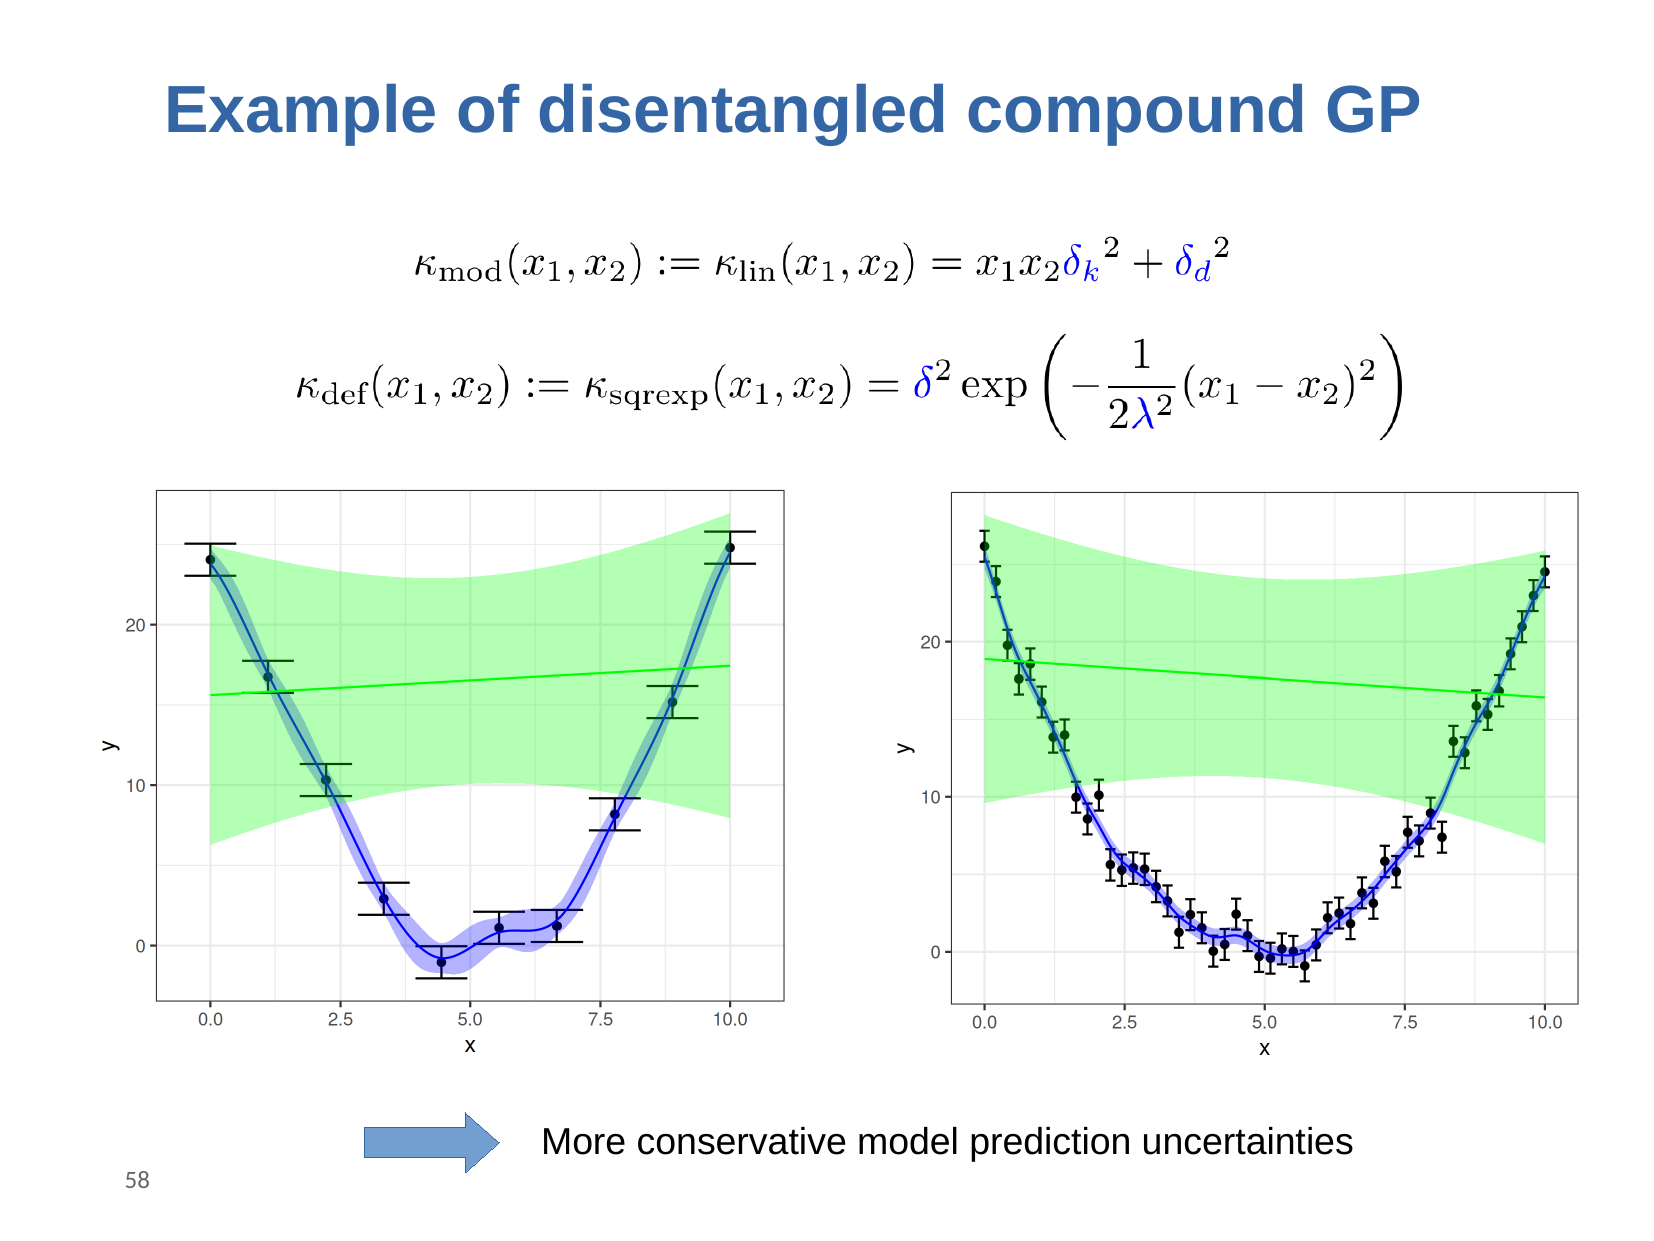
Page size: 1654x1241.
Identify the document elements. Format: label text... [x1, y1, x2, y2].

picture [292, 329, 1407, 448]
title Example of disentangled compound GP [147, 5, 1441, 213]
picture [86, 478, 796, 1069]
text_box More conservative model prediction uncertainties [526, 1112, 1370, 1170]
picture [411, 232, 1234, 291]
picture [881, 480, 1590, 1072]
text_box [364, 1112, 500, 1173]
